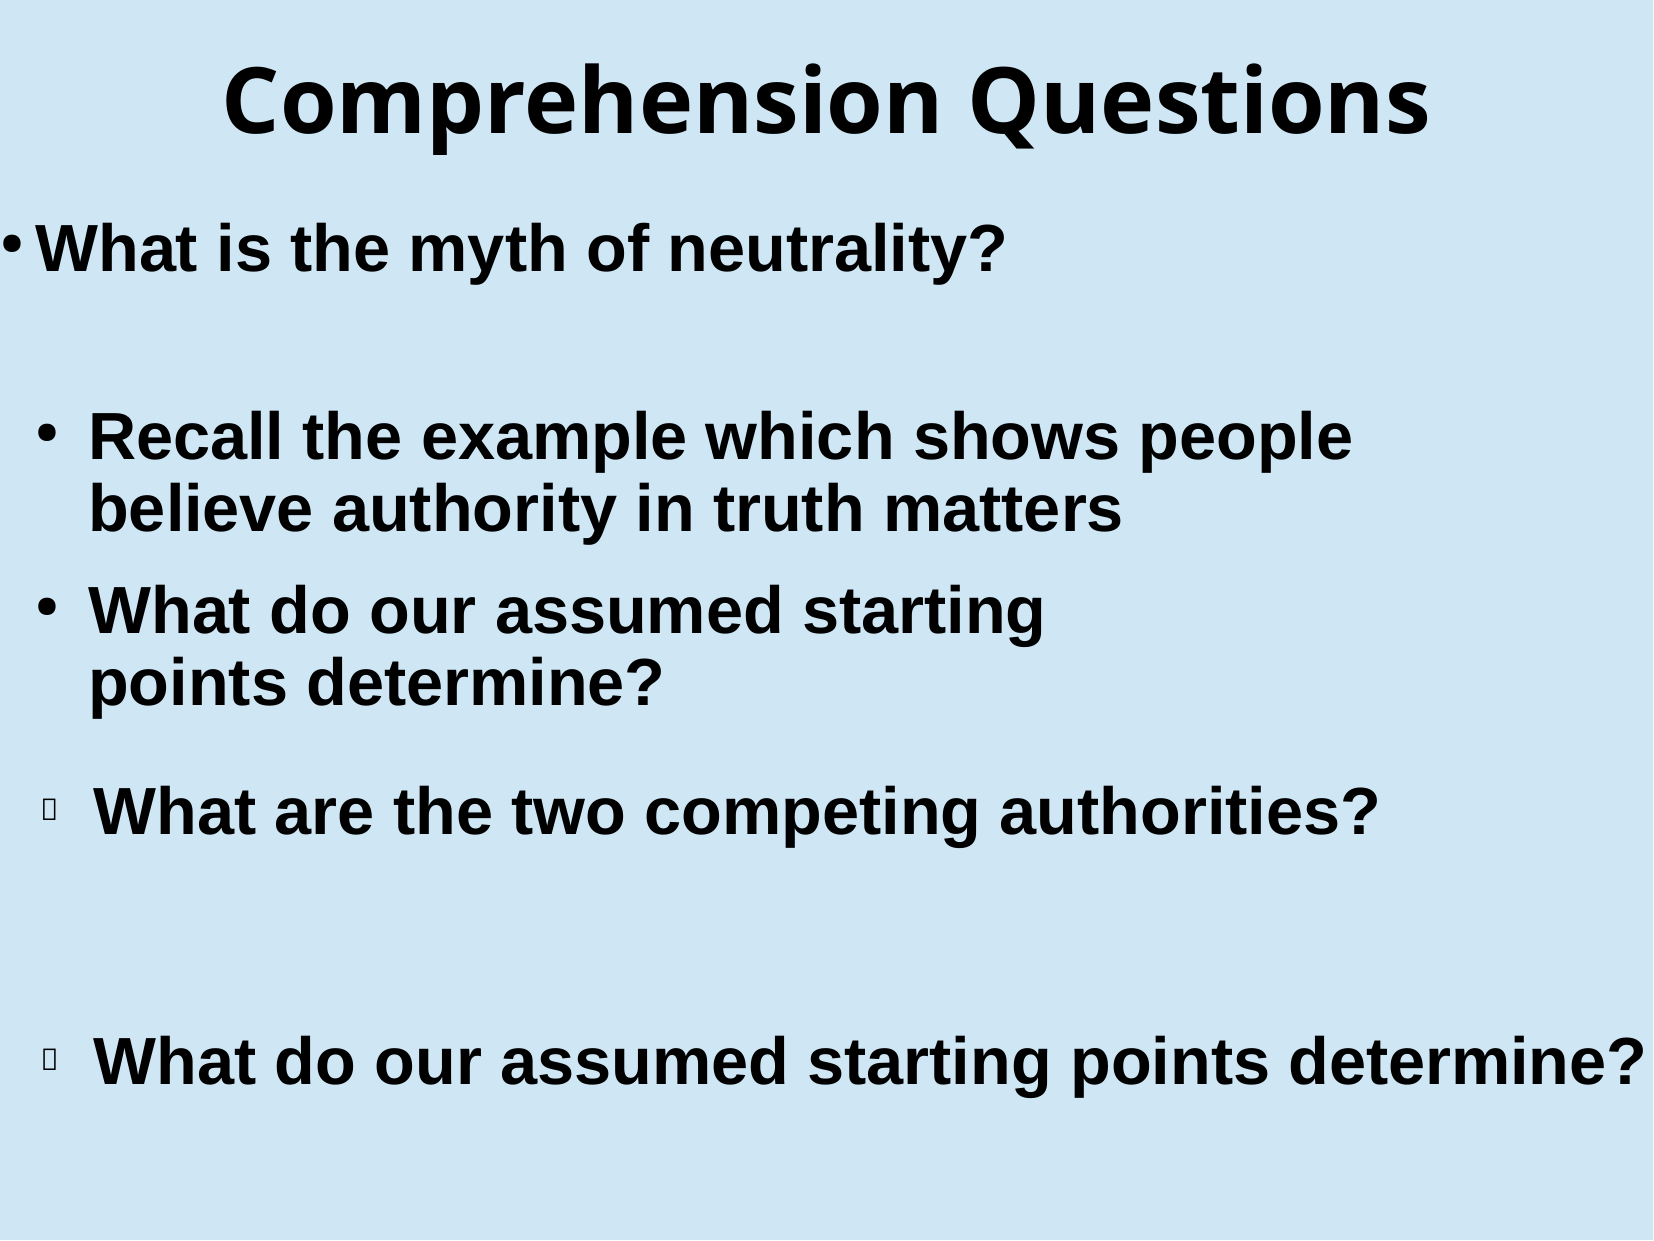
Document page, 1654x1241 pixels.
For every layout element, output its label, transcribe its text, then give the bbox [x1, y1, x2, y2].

text_box What are the two competing authorities? [22, 776, 1534, 866]
text_box What do our assumed starting points determine? [22, 1026, 1654, 1107]
list Recall the example which shows people believe authority in truth matters [17, 402, 1552, 479]
list What is the myth of neutrality? [0, 213, 1511, 312]
title Comprehension Questions [82, 0, 1571, 207]
list What do our assumed starting points determine? [17, 576, 1211, 673]
